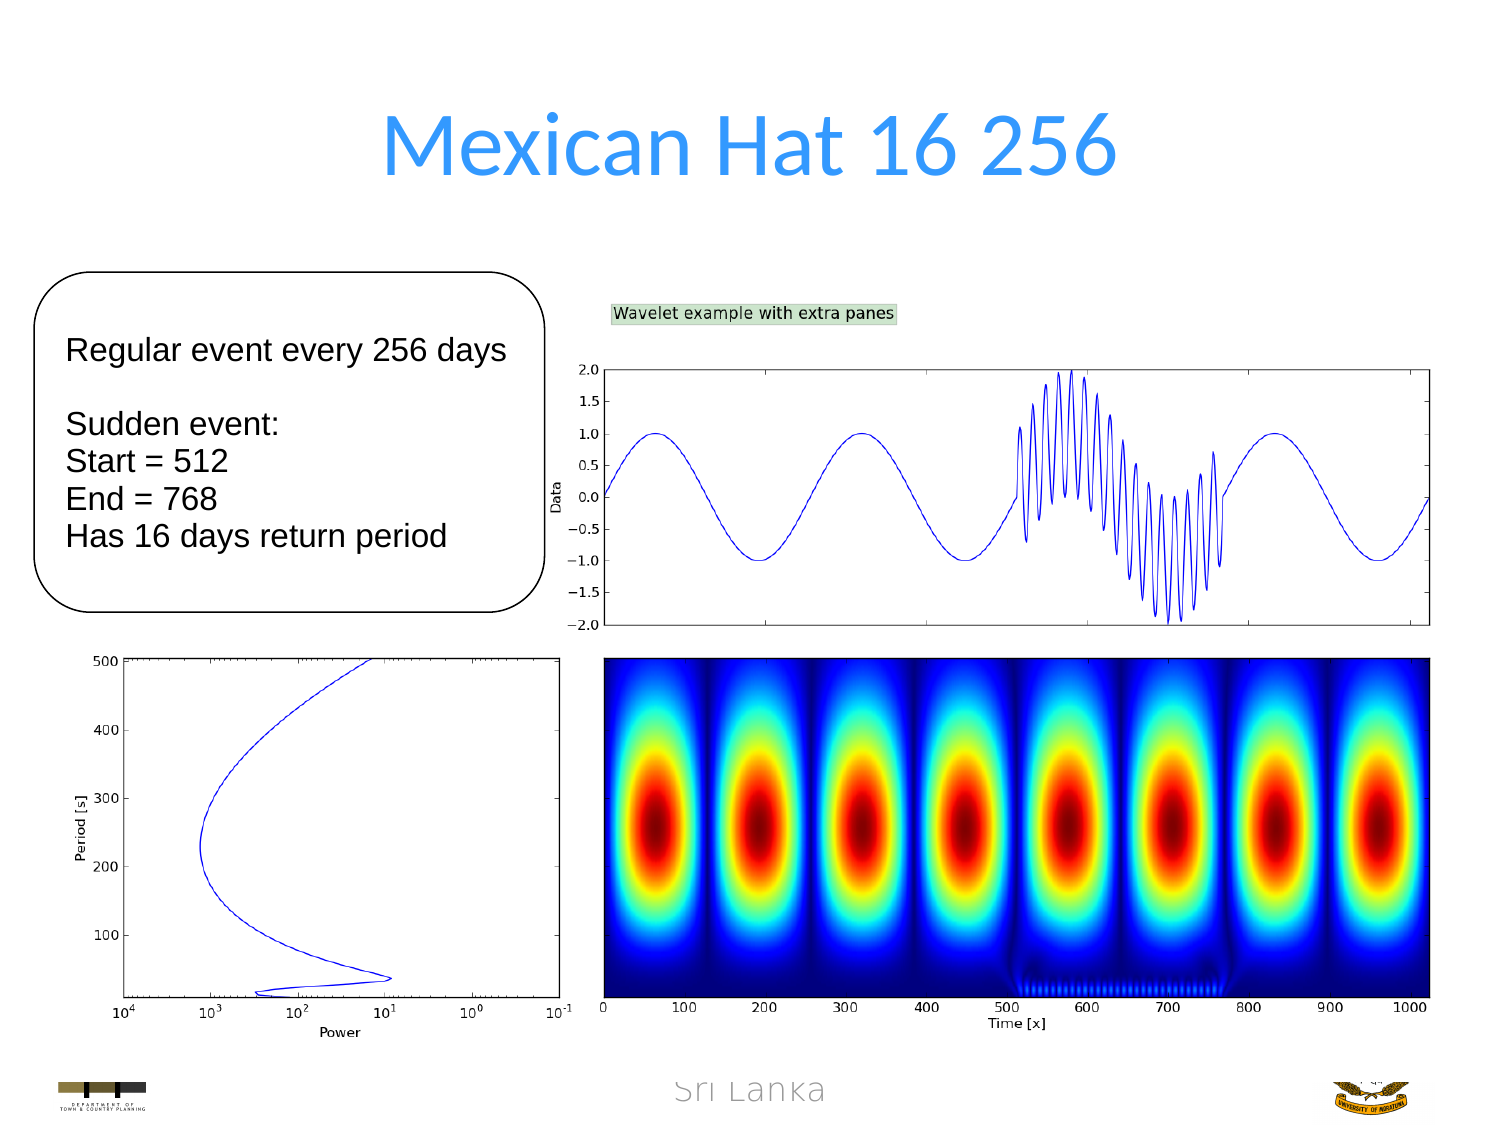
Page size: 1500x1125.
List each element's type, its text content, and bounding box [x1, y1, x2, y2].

title Mexican Hat 16 256 [75, 21, 1426, 234]
picture [3, 234, 1500, 1125]
text_box Regular event every 256 days Sudden event: Start = 512 End = 768 Has 16 days return period [34, 272, 545, 613]
